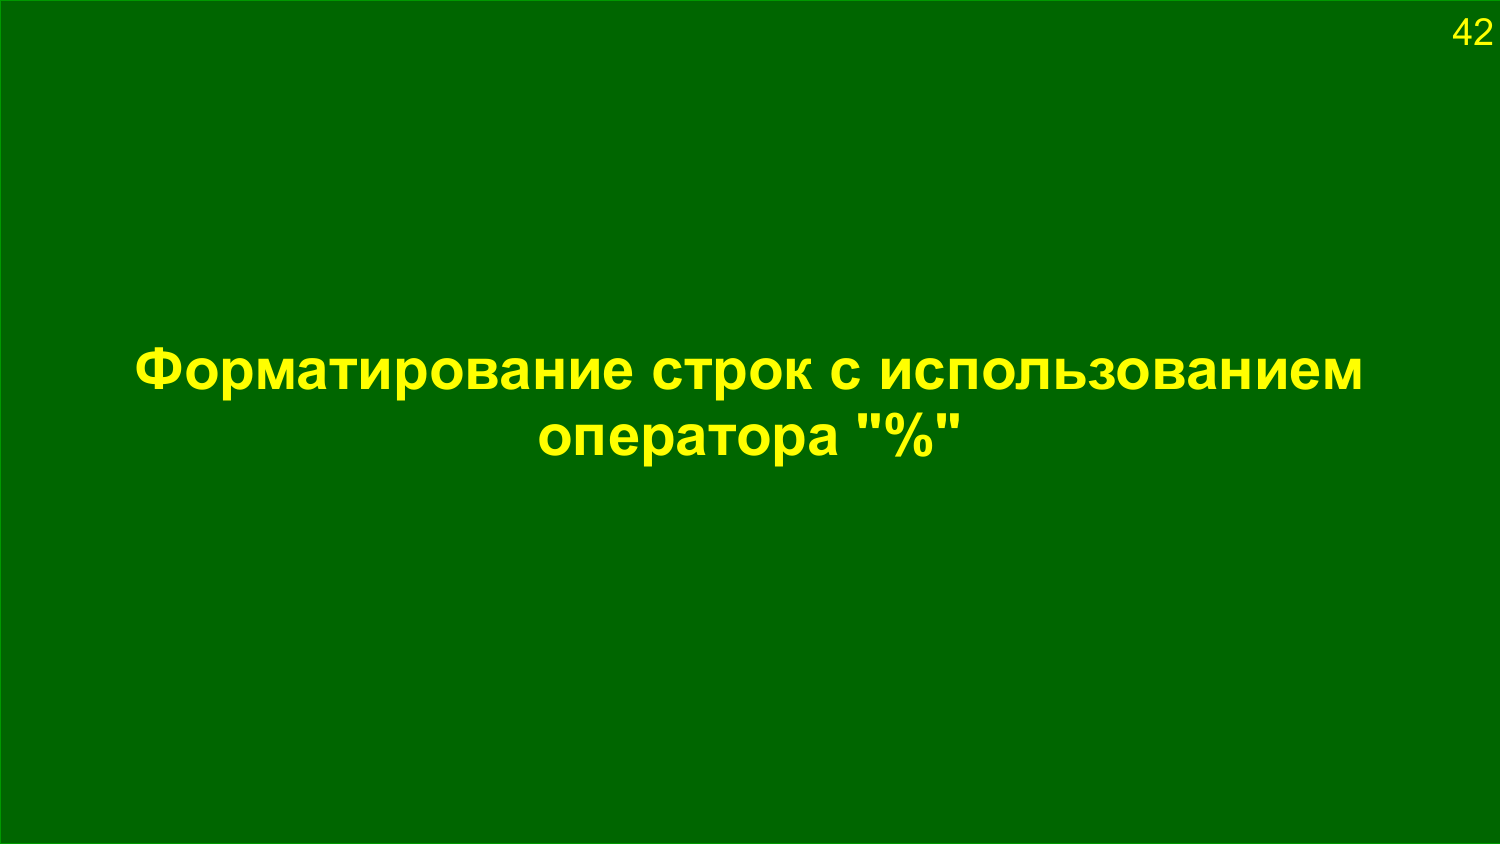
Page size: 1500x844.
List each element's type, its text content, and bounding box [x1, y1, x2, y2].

title Форматирование строк с использованием оператора "%" [75, 308, 1425, 497]
